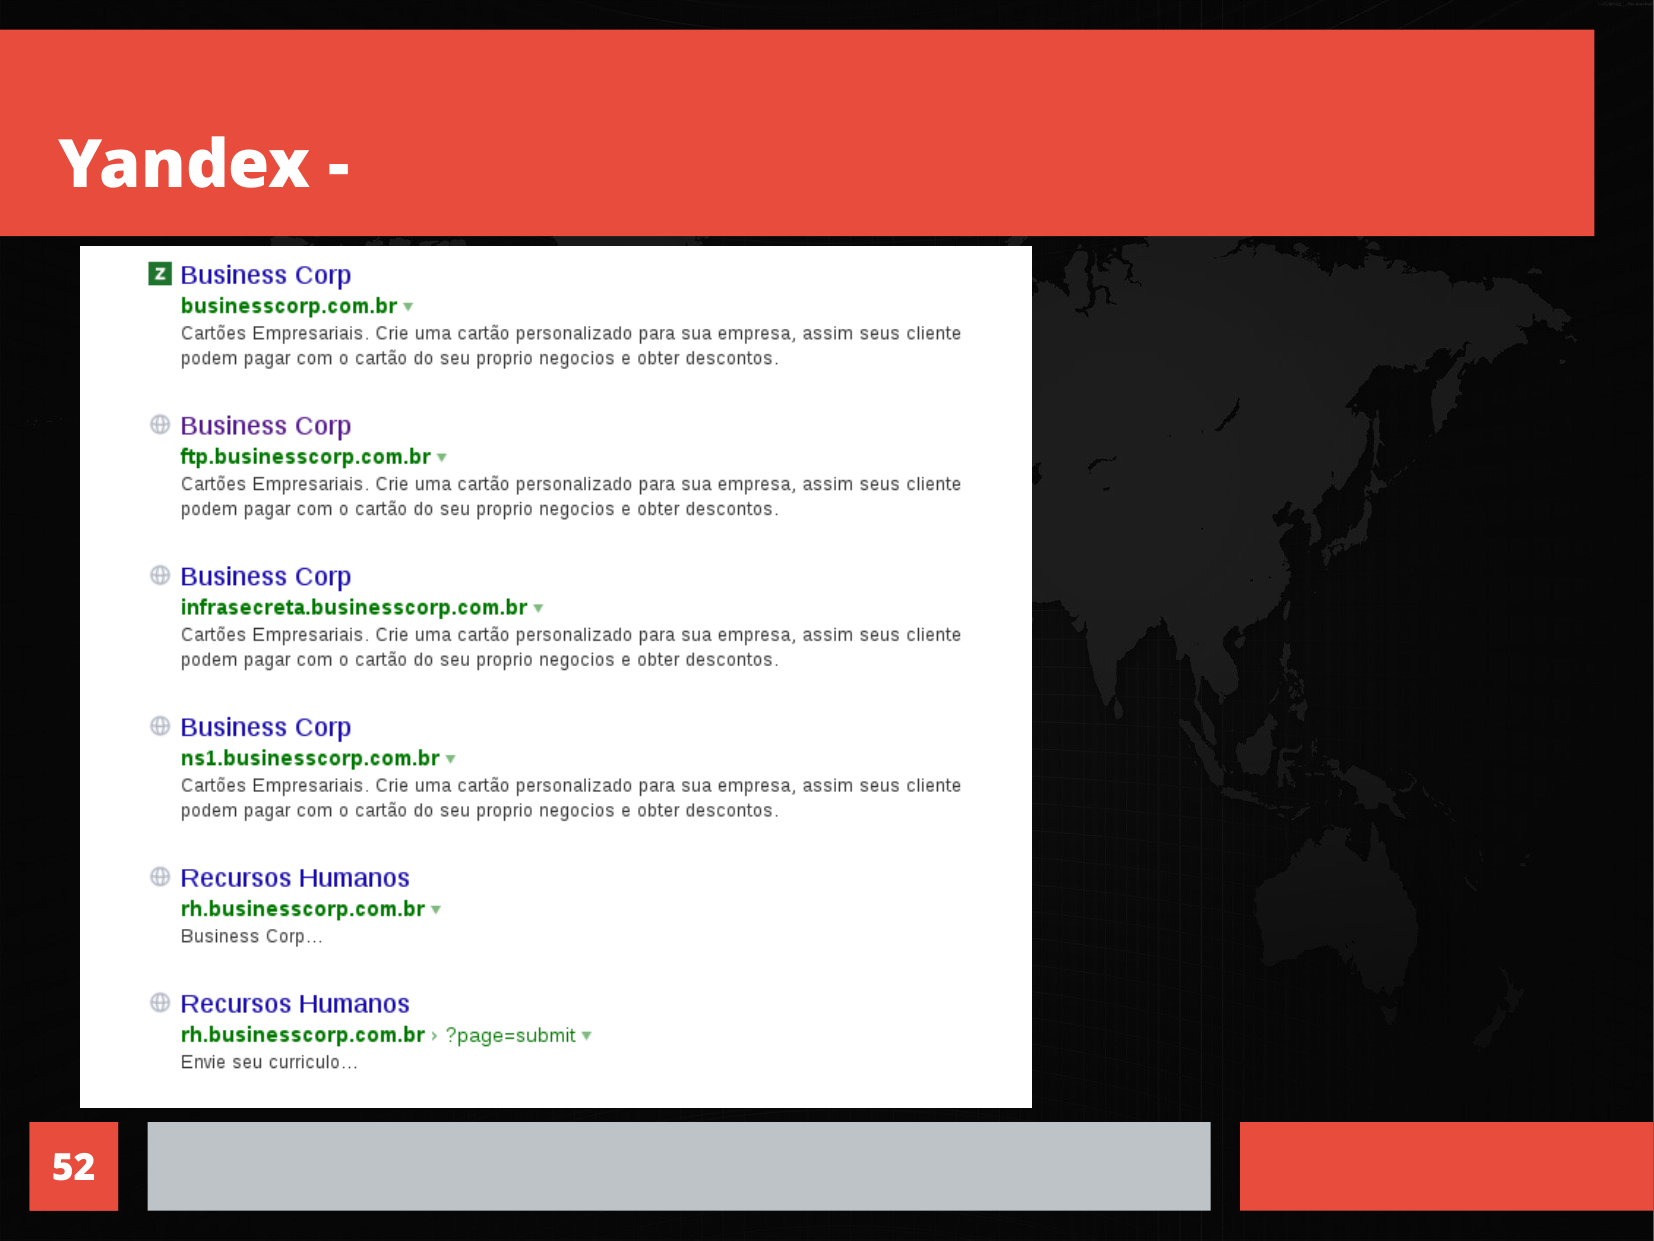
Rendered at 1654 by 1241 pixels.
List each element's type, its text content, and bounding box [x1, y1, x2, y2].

picture [0, 0, 1654, 1241]
title Yandex - [59, 59, 1595, 207]
